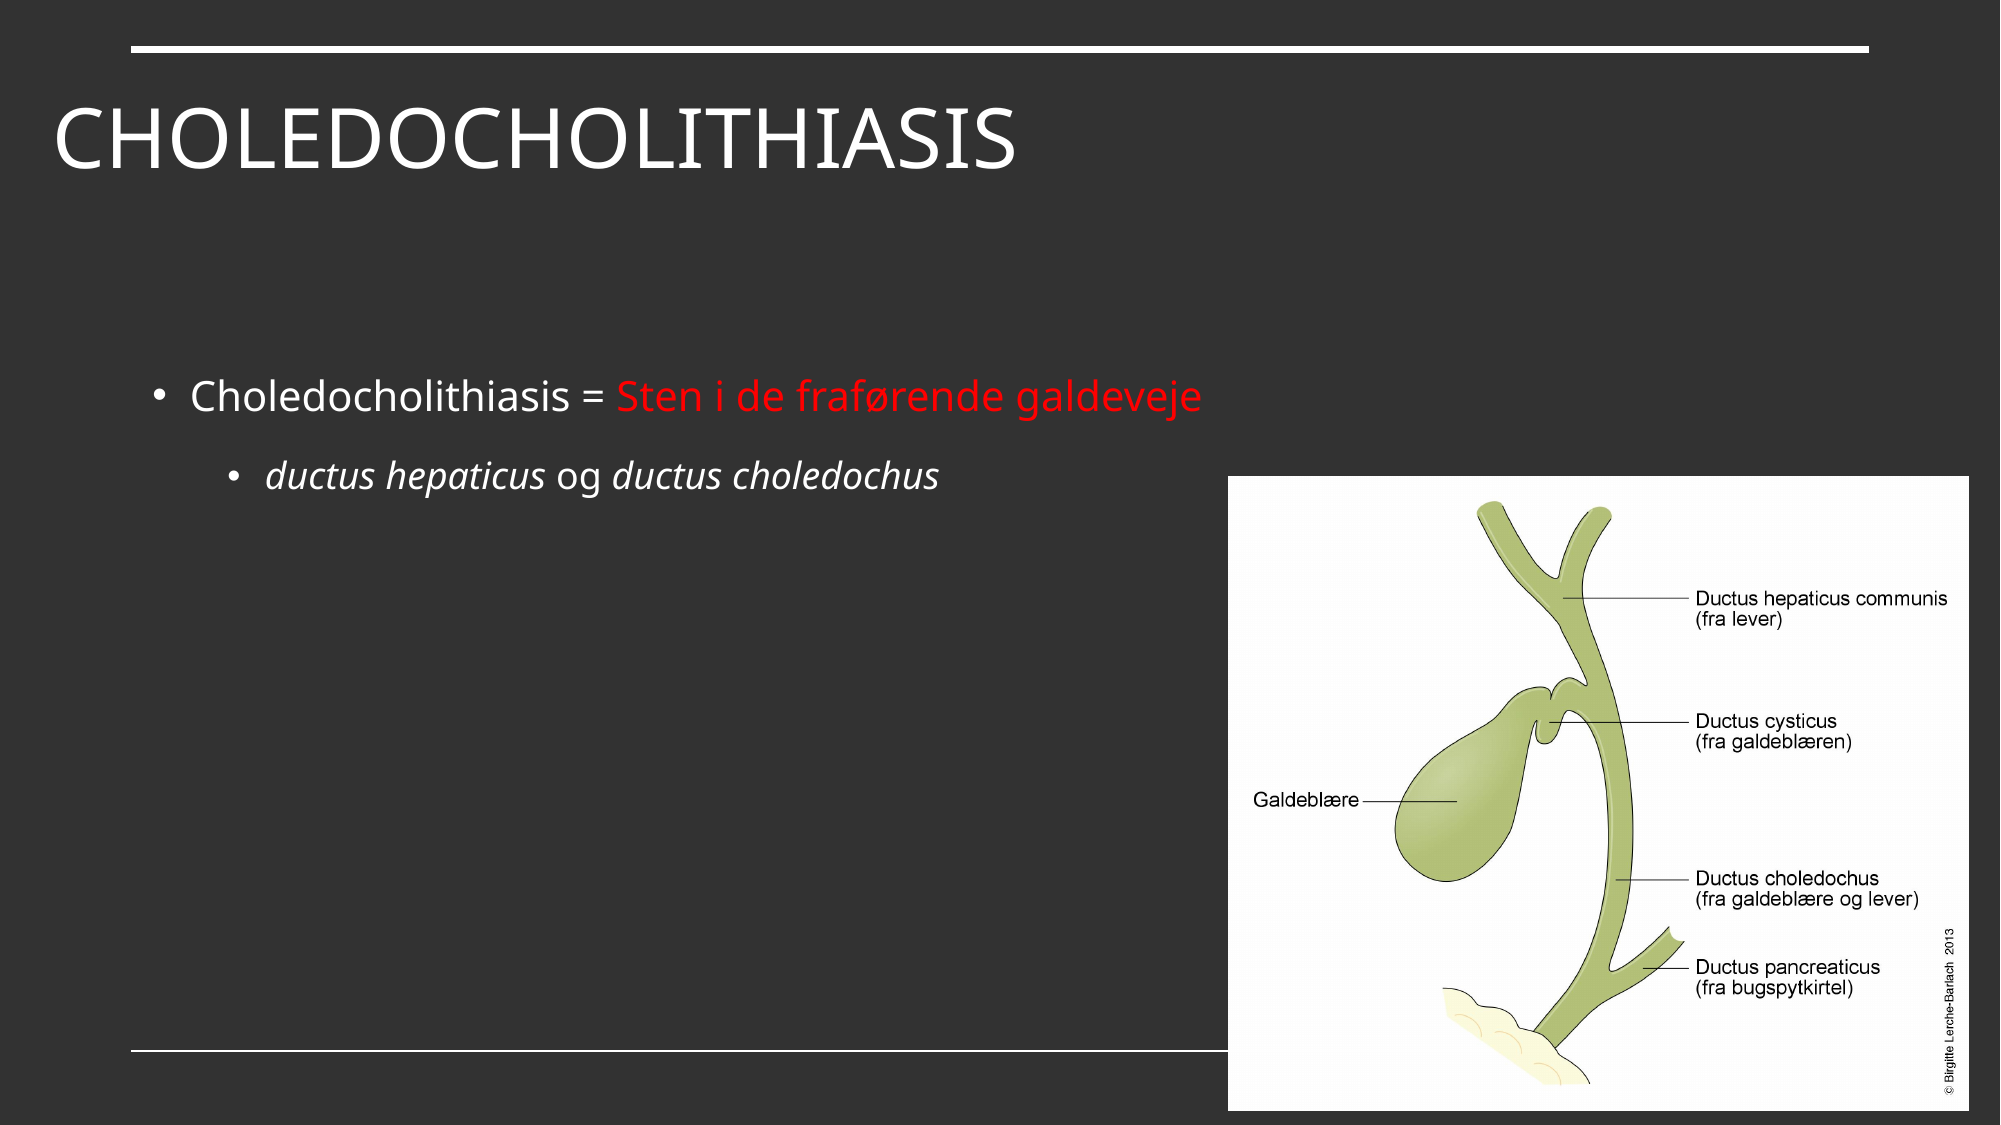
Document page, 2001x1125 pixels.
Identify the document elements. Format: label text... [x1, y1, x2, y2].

list Choledocholithiasis = Sten i de fraførende galdeveje ductus hepaticus og ductus choledochus [137, 337, 1863, 1051]
title Choledocholithiasis [37, 77, 1792, 292]
picture [1228, 476, 1969, 1111]
